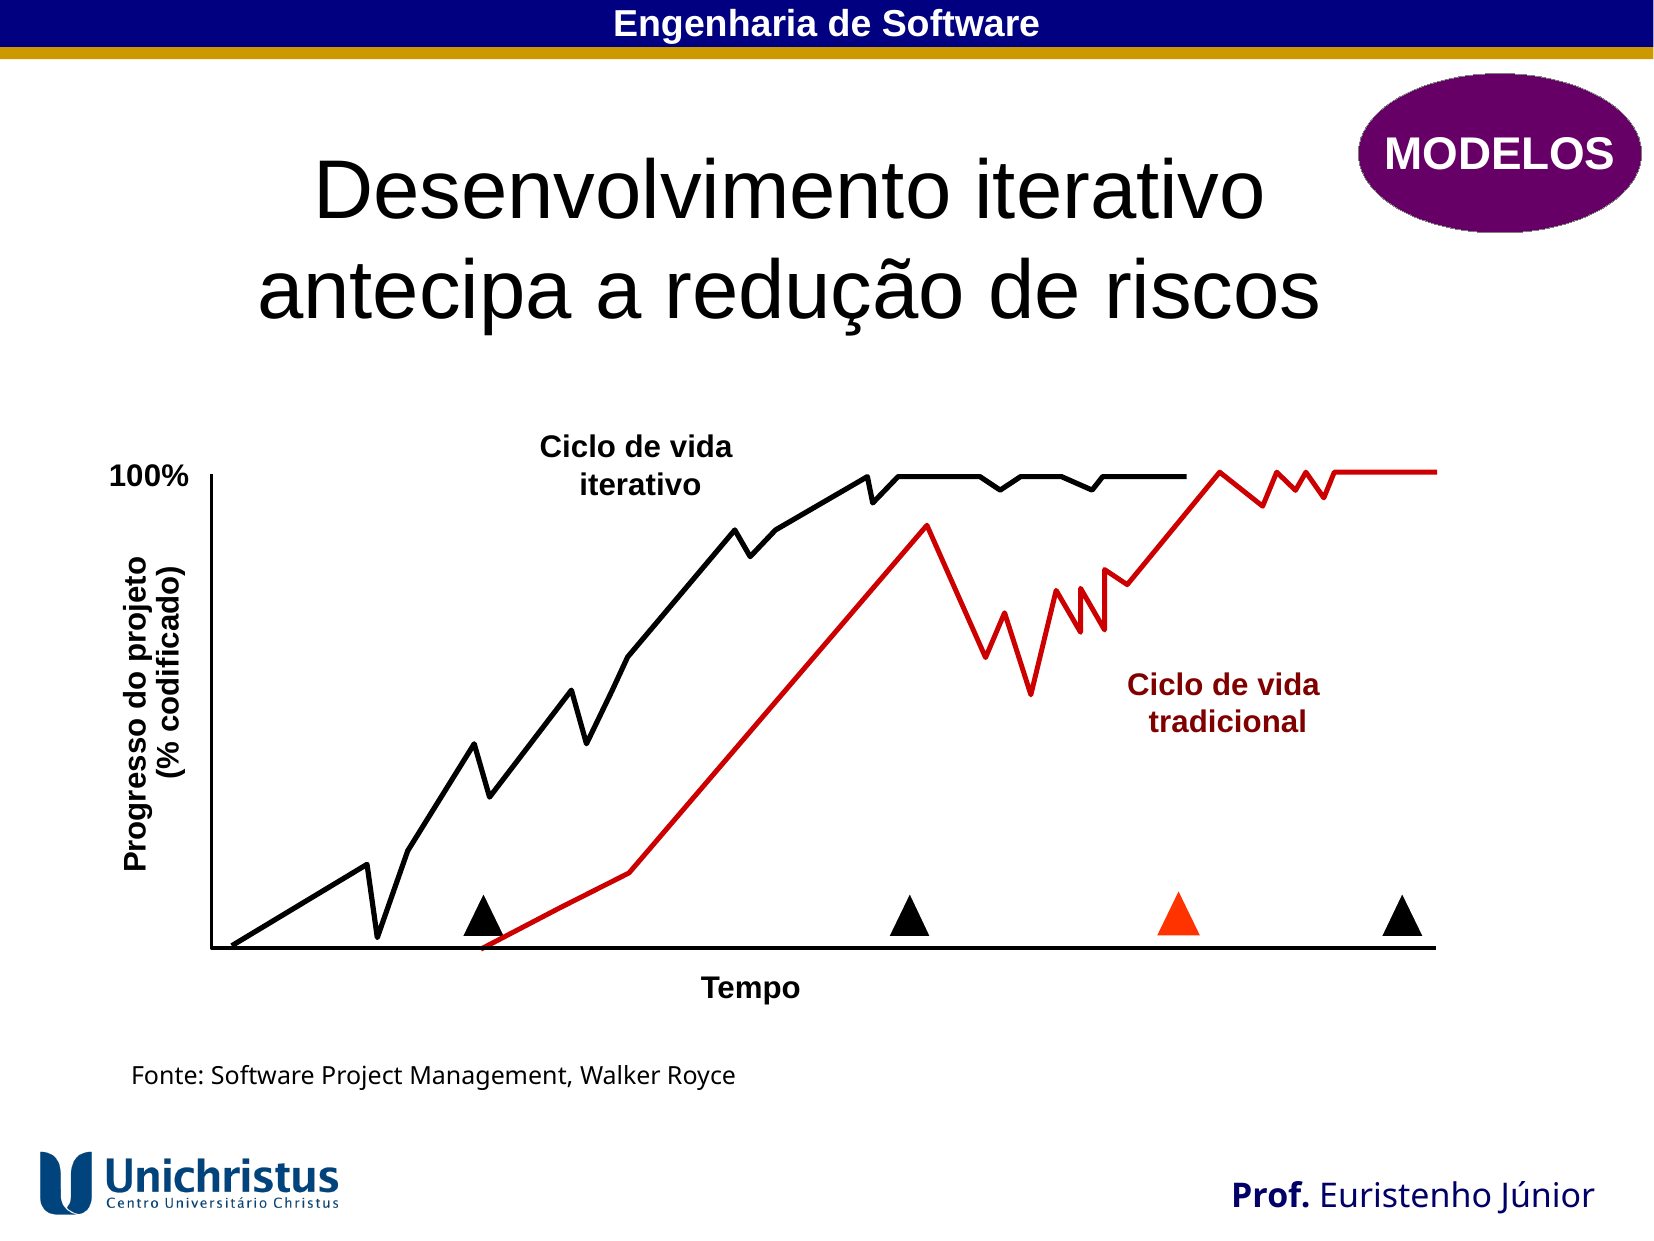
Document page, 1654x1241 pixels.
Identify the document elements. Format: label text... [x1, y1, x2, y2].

title Desenvolvimento iterativo antecipa a redução de riscos [97, 141, 1448, 330]
text_box [0, 47, 1654, 60]
text_box [1157, 891, 1200, 936]
text_box Prof. Euristenho Júnior [1216, 1163, 1654, 1224]
text_box [462, 892, 504, 937]
text_box 100% [109, 454, 190, 493]
text_box Ciclo de vida tradicional [1126, 664, 1330, 740]
text_box Tempo [700, 966, 802, 1005]
text_box Engenharia de Software [0, 0, 1654, 47]
text_box MODELOS [1360, 73, 1642, 233]
text_box Progresso do projeto [114, 556, 152, 873]
text_box Fonte: Software Project Management, Walker Royce [59, 1051, 810, 1098]
picture [35, 1148, 343, 1217]
text_box Ciclo de vida iterativo [539, 426, 742, 502]
text_box [1381, 892, 1424, 937]
text_box (% codificado) [147, 565, 185, 780]
text_box [888, 892, 931, 937]
